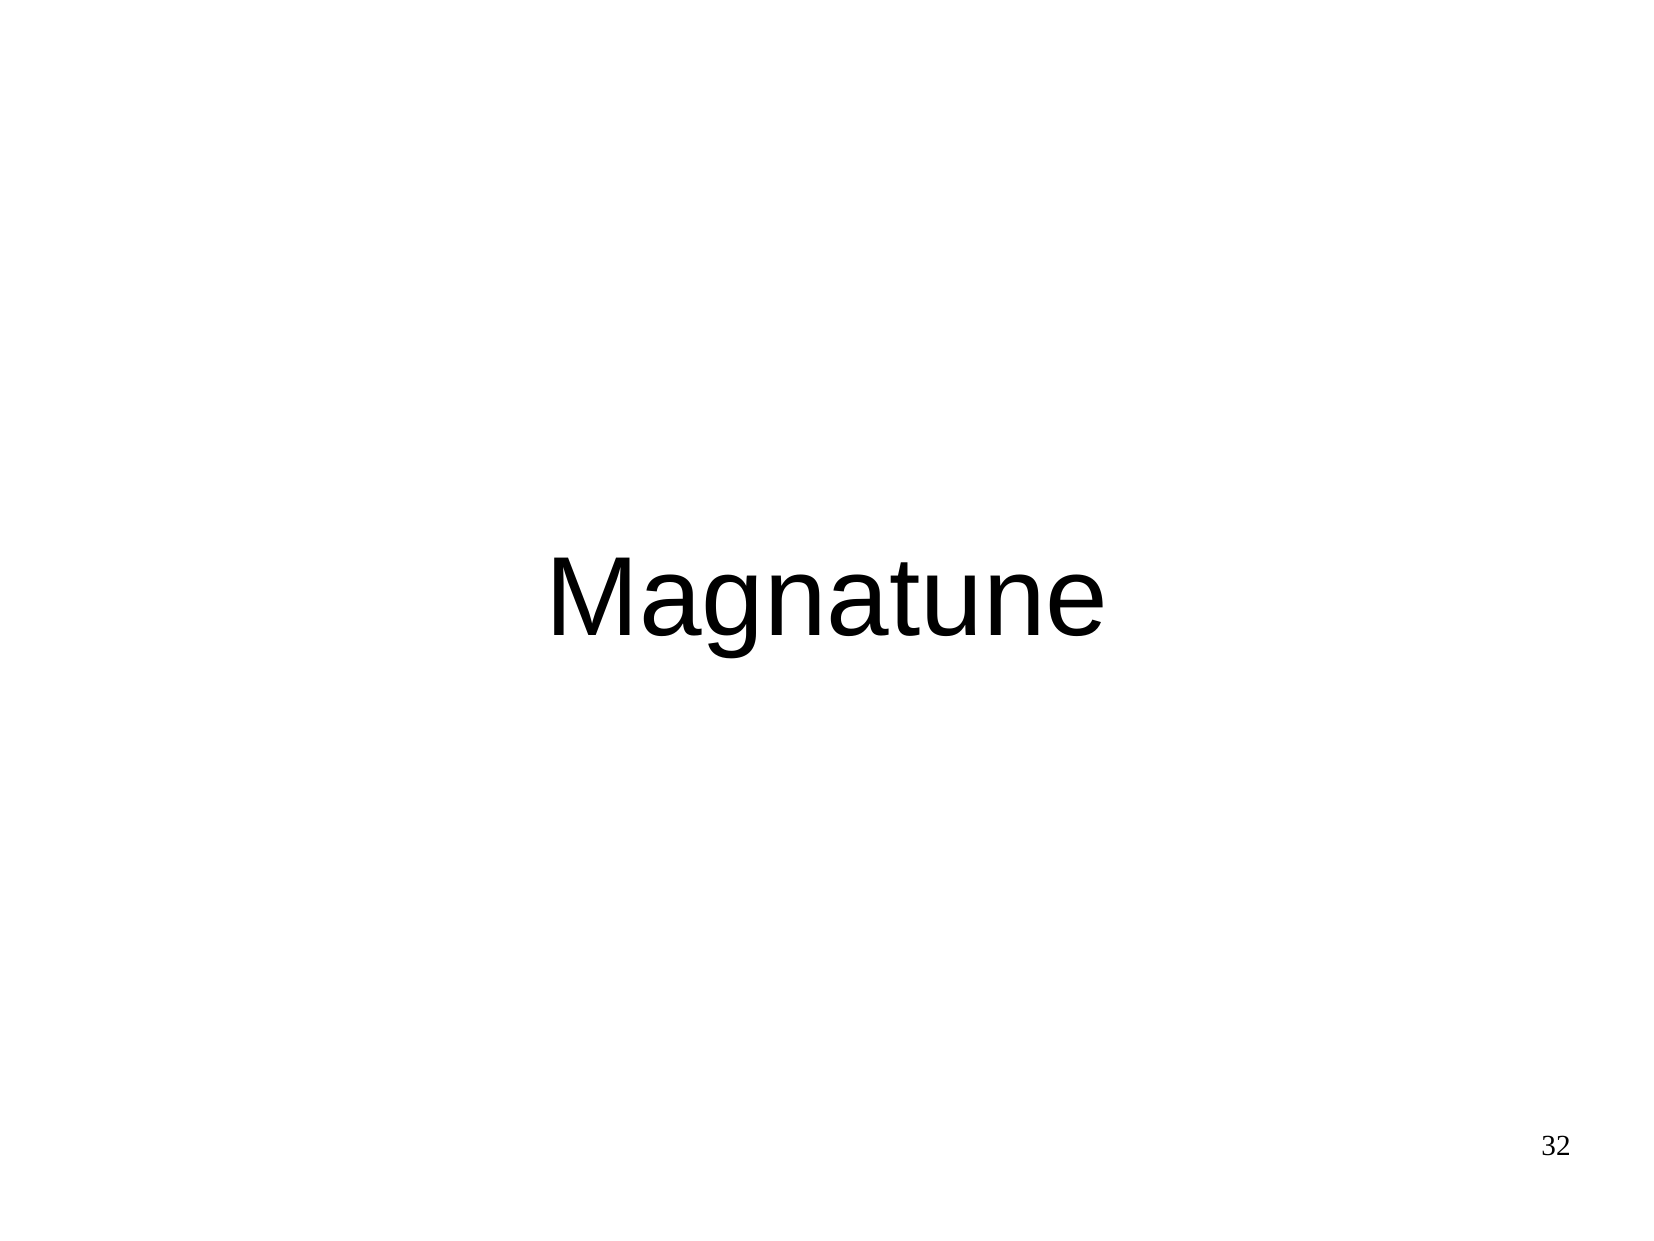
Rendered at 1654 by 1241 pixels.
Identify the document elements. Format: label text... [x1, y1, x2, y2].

title Magnatune [82, 492, 1571, 700]
